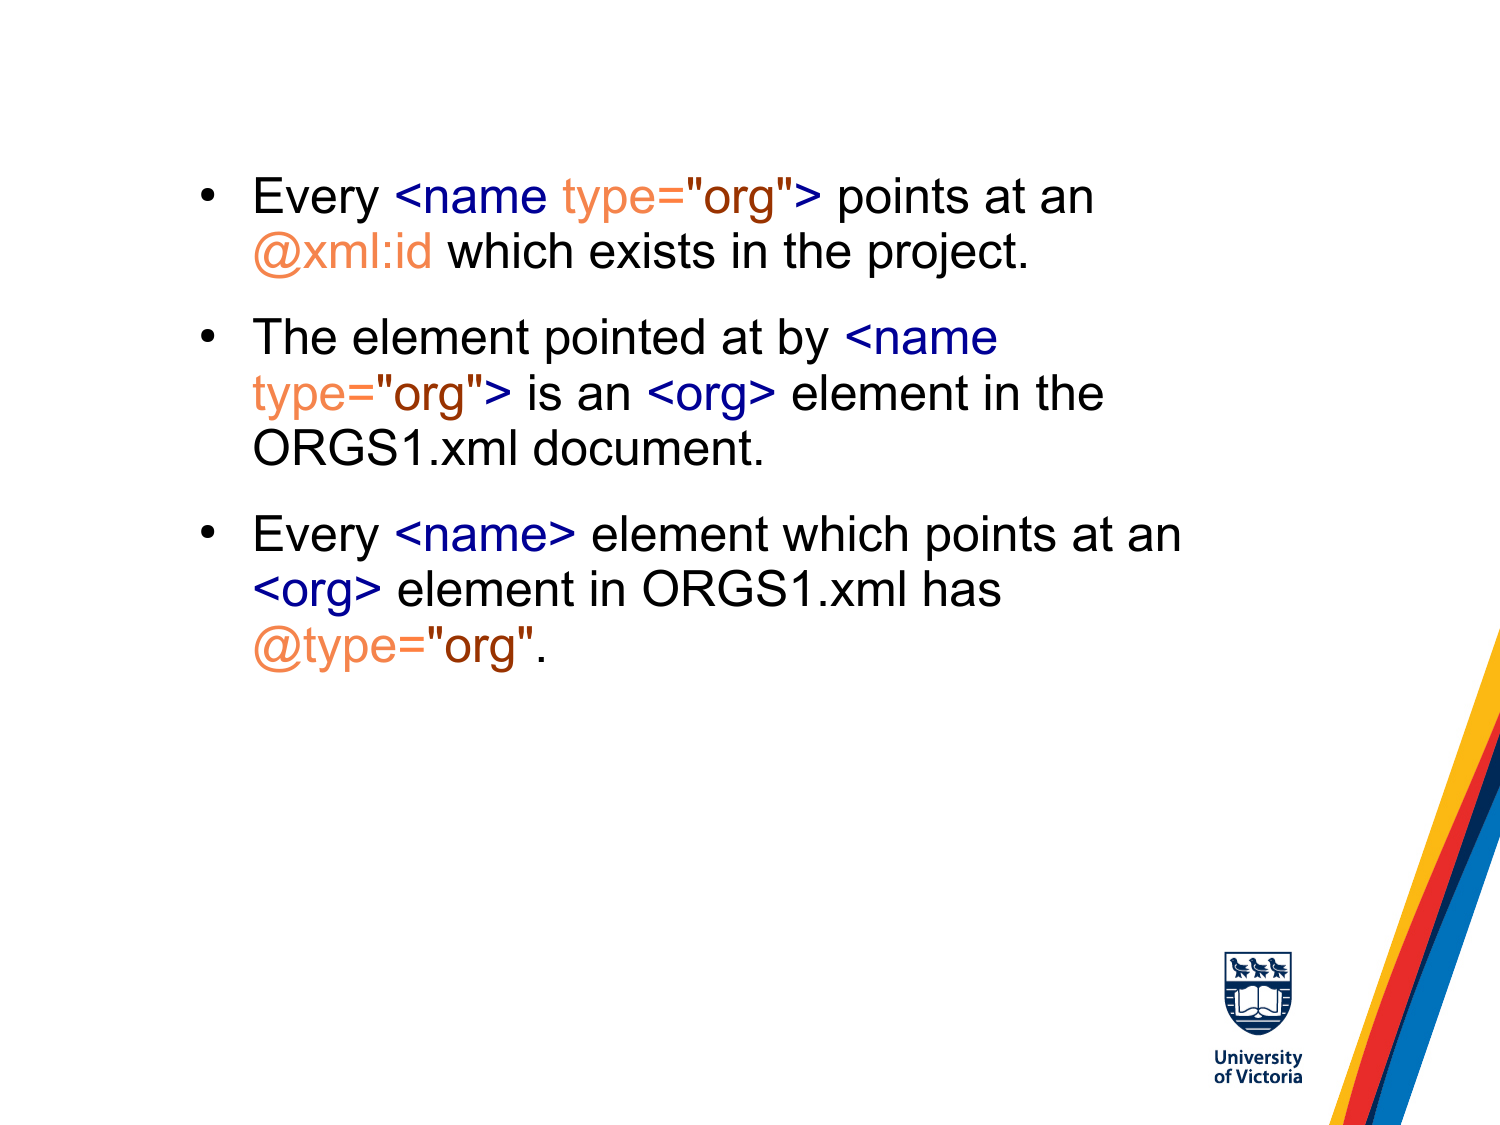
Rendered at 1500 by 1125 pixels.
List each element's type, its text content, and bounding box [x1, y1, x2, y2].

picture [0, 0, 1500, 1125]
list Every <name type="org"> points at an @xml:id which exists in the project. The element pointed at by <name type="org"> is an <org> element in the ORGS1.xml document. Every <name> element which points at an <org> element in ORGS1.xml has @type="org". [181, 82, 1209, 1015]
